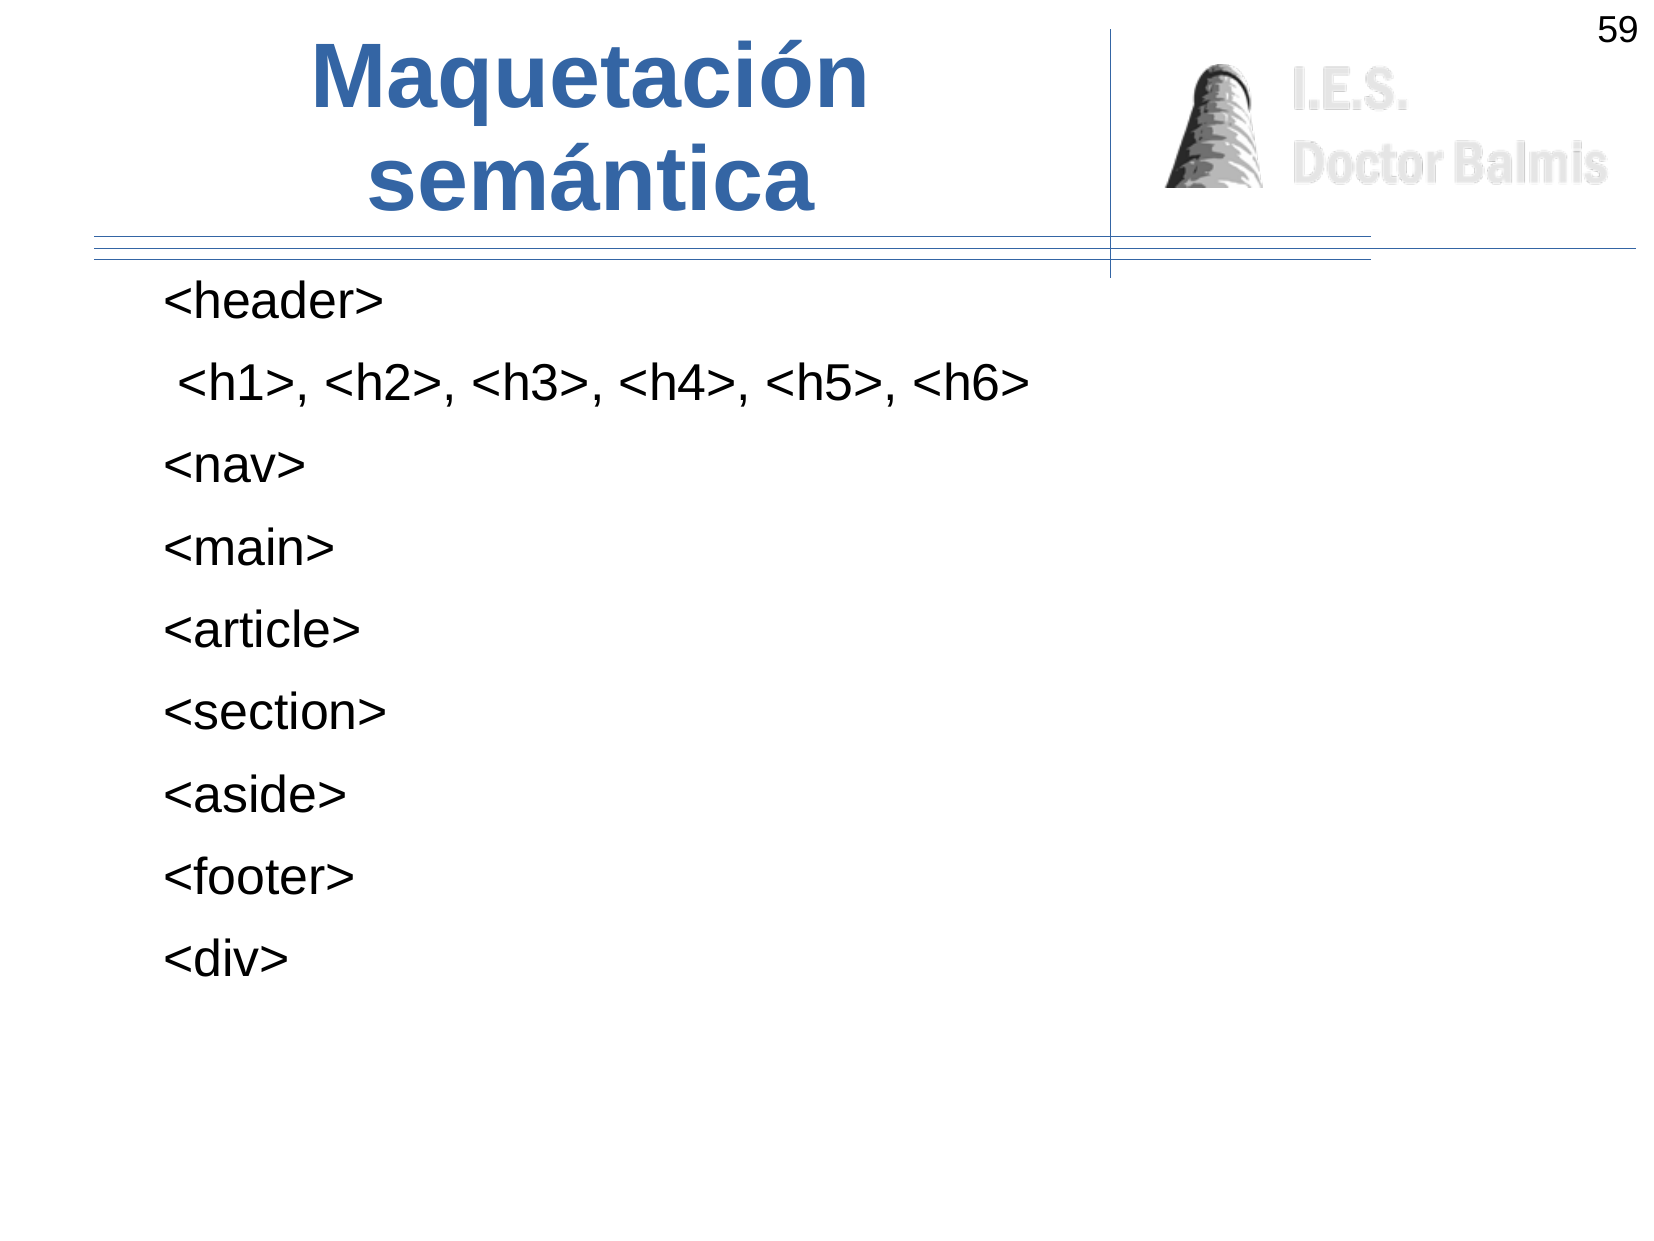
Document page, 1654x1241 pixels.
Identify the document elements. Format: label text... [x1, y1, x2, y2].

picture [1133, 64, 1619, 188]
title Maquetación semántica [118, 23, 1063, 231]
list <header> <h1>, <h2>, <h3>, <h4>, <h5>, <h6> <nav> <main> <article> <section> <aside> <footer> <div> [129, 271, 1619, 991]
